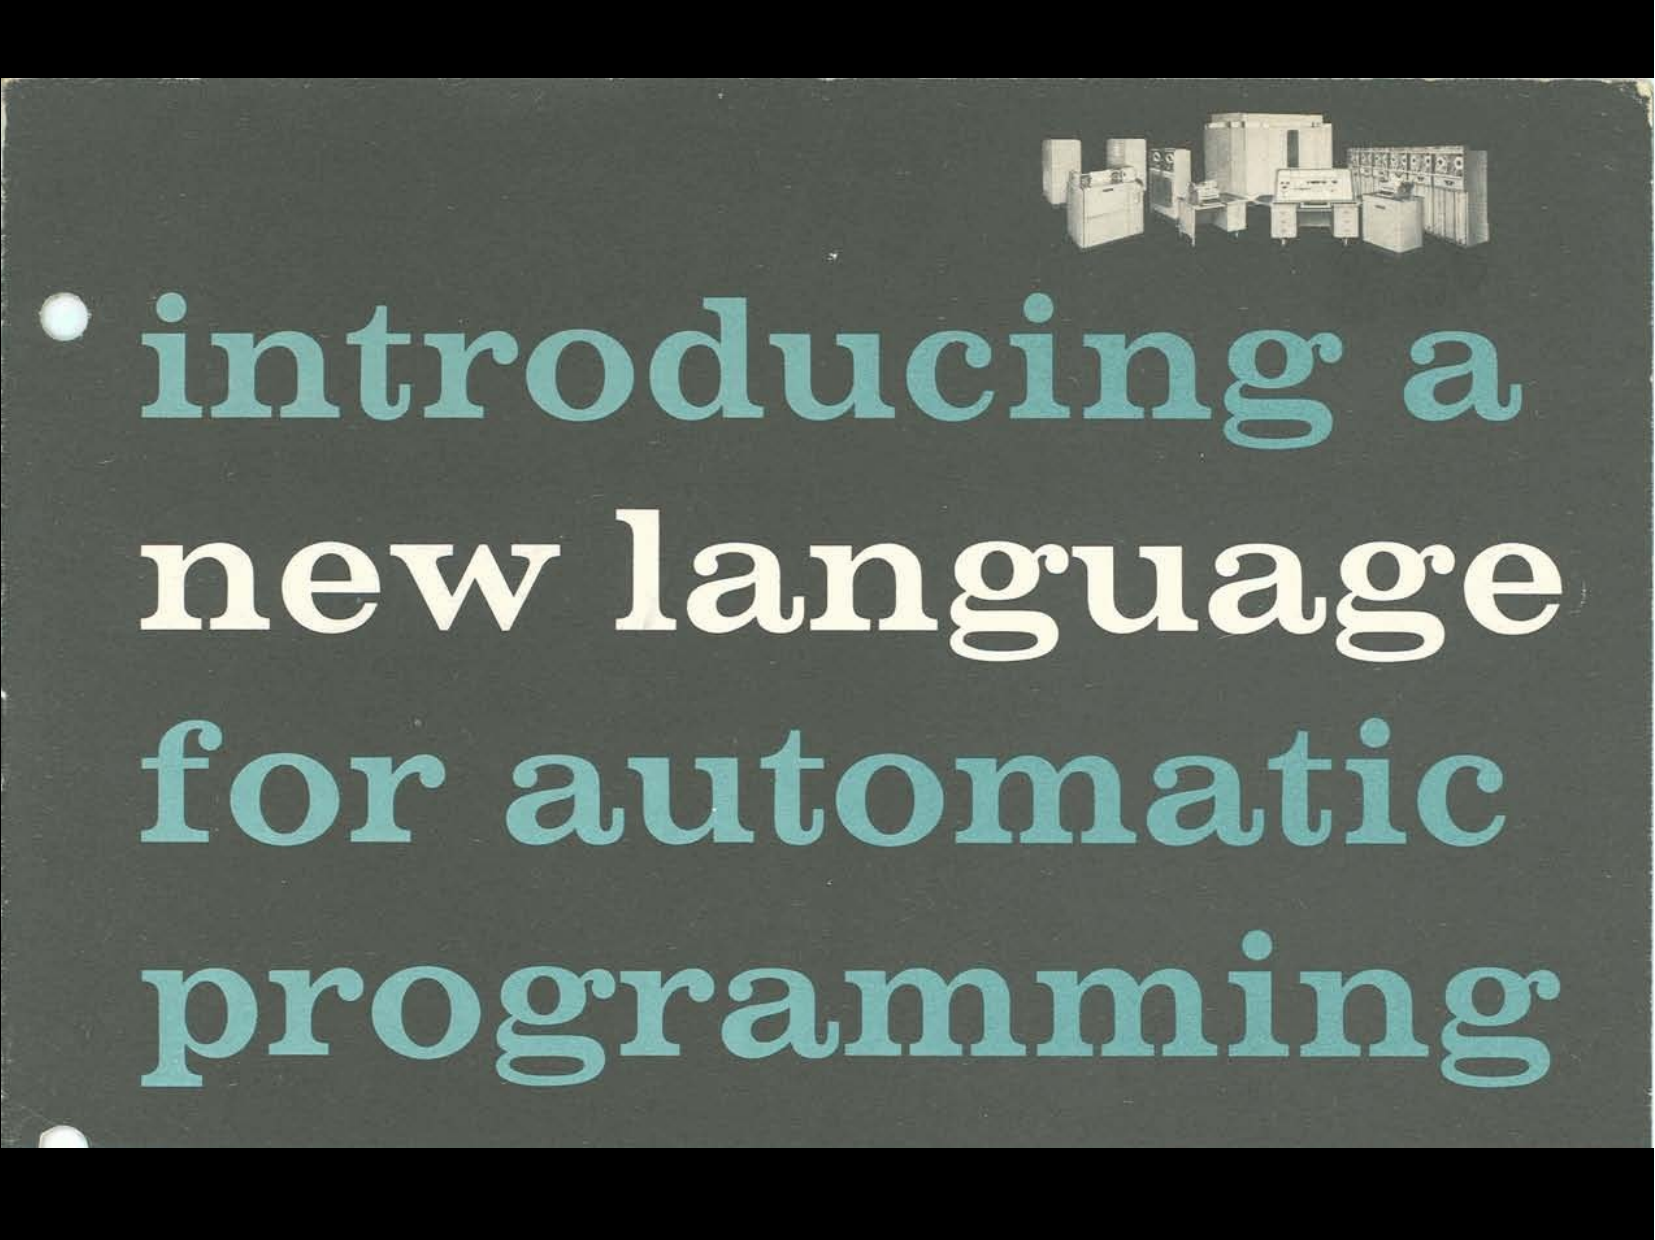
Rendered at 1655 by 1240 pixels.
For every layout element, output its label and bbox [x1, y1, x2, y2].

picture [1, 78, 1655, 1149]
